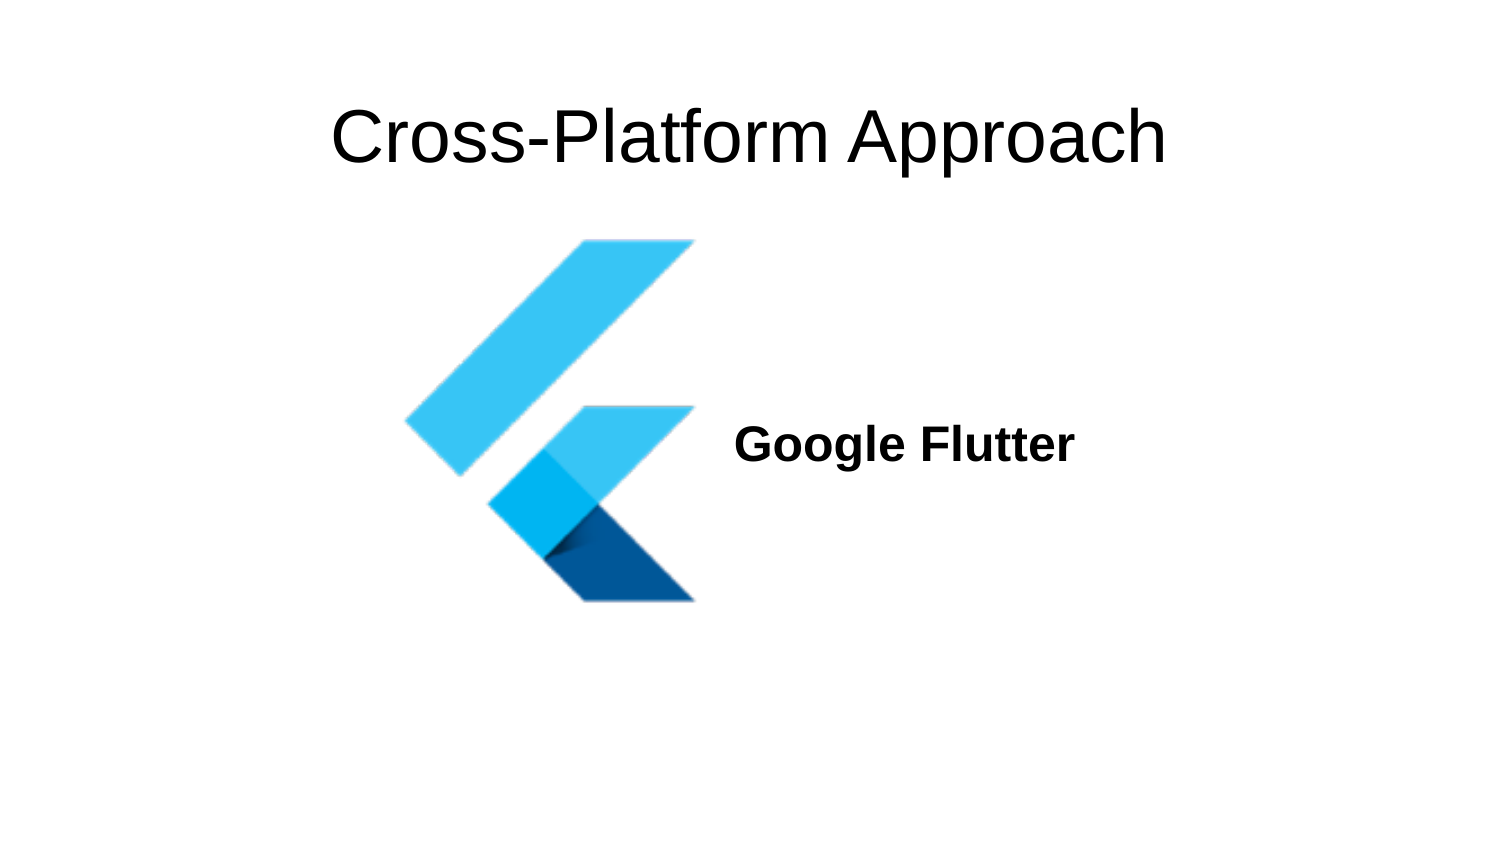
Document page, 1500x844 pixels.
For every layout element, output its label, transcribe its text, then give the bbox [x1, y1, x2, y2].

text_box Google Flutter [718, 395, 1139, 516]
title Cross-Platform Approach [51, 72, 1449, 167]
picture [354, 220, 755, 623]
